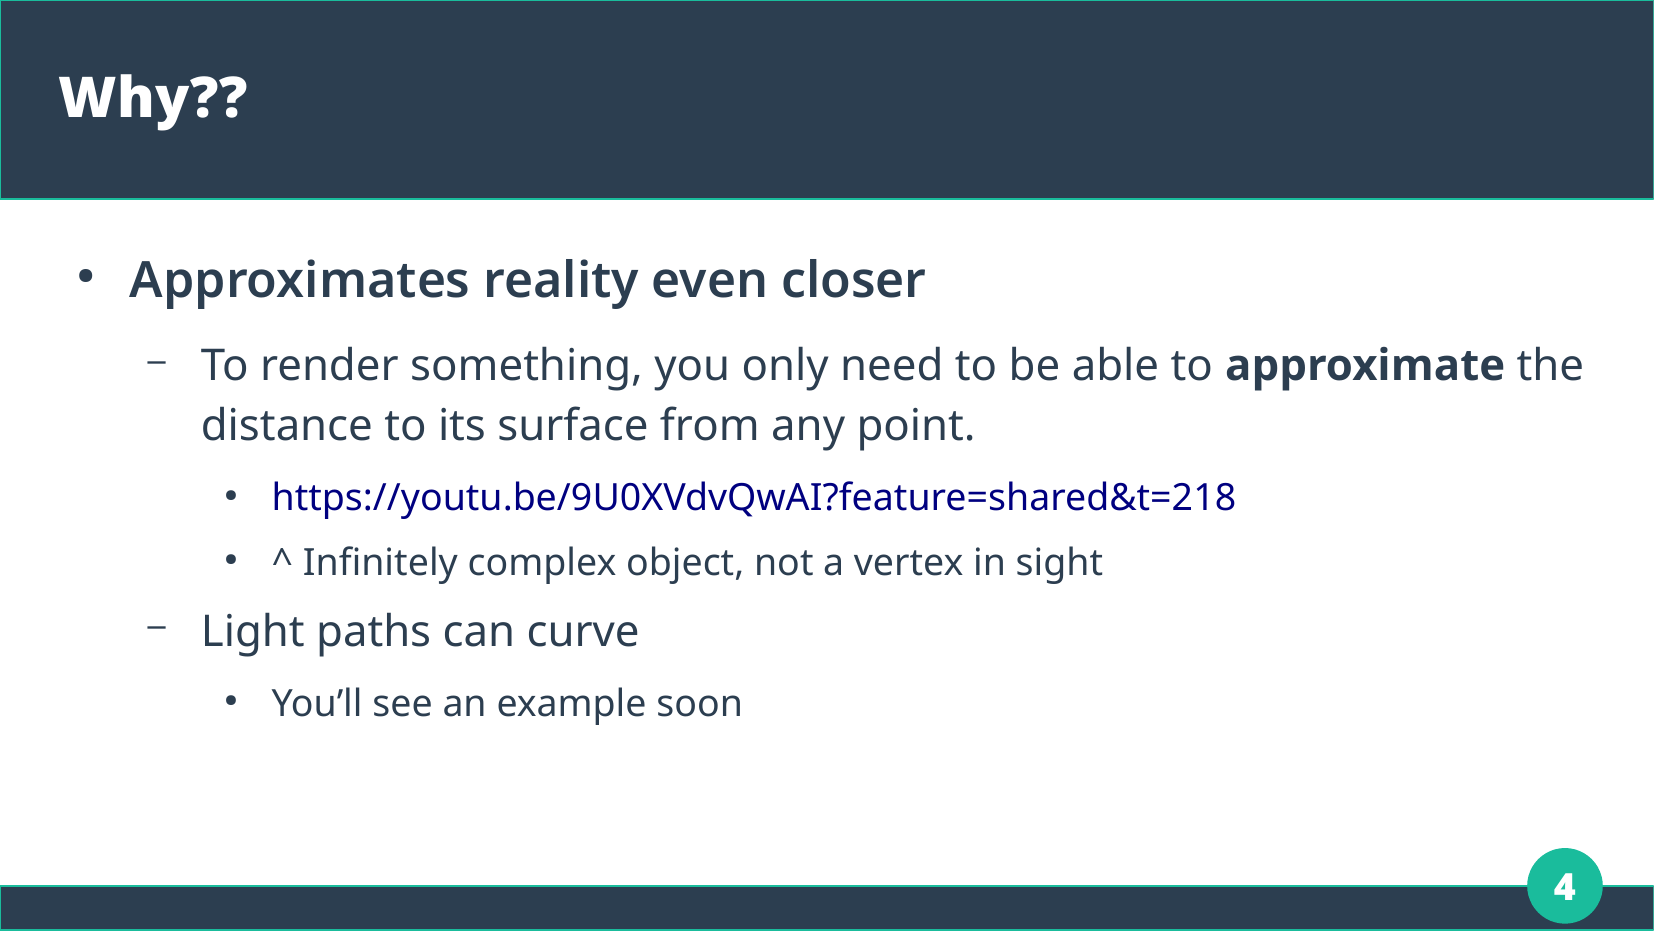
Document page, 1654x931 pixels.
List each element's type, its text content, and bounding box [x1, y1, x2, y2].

list Approximates reality even closer To render something, you only need to be able to approximate the distance to its surface from any point. https://youtu.be/9U0XVdvQwAI?feature=shared&t=218 ^ Infinitely complex object, not a vertex in sight Light paths can curve You’ll see an example soon [59, 243, 1595, 864]
title Why?? [59, 37, 1595, 155]
